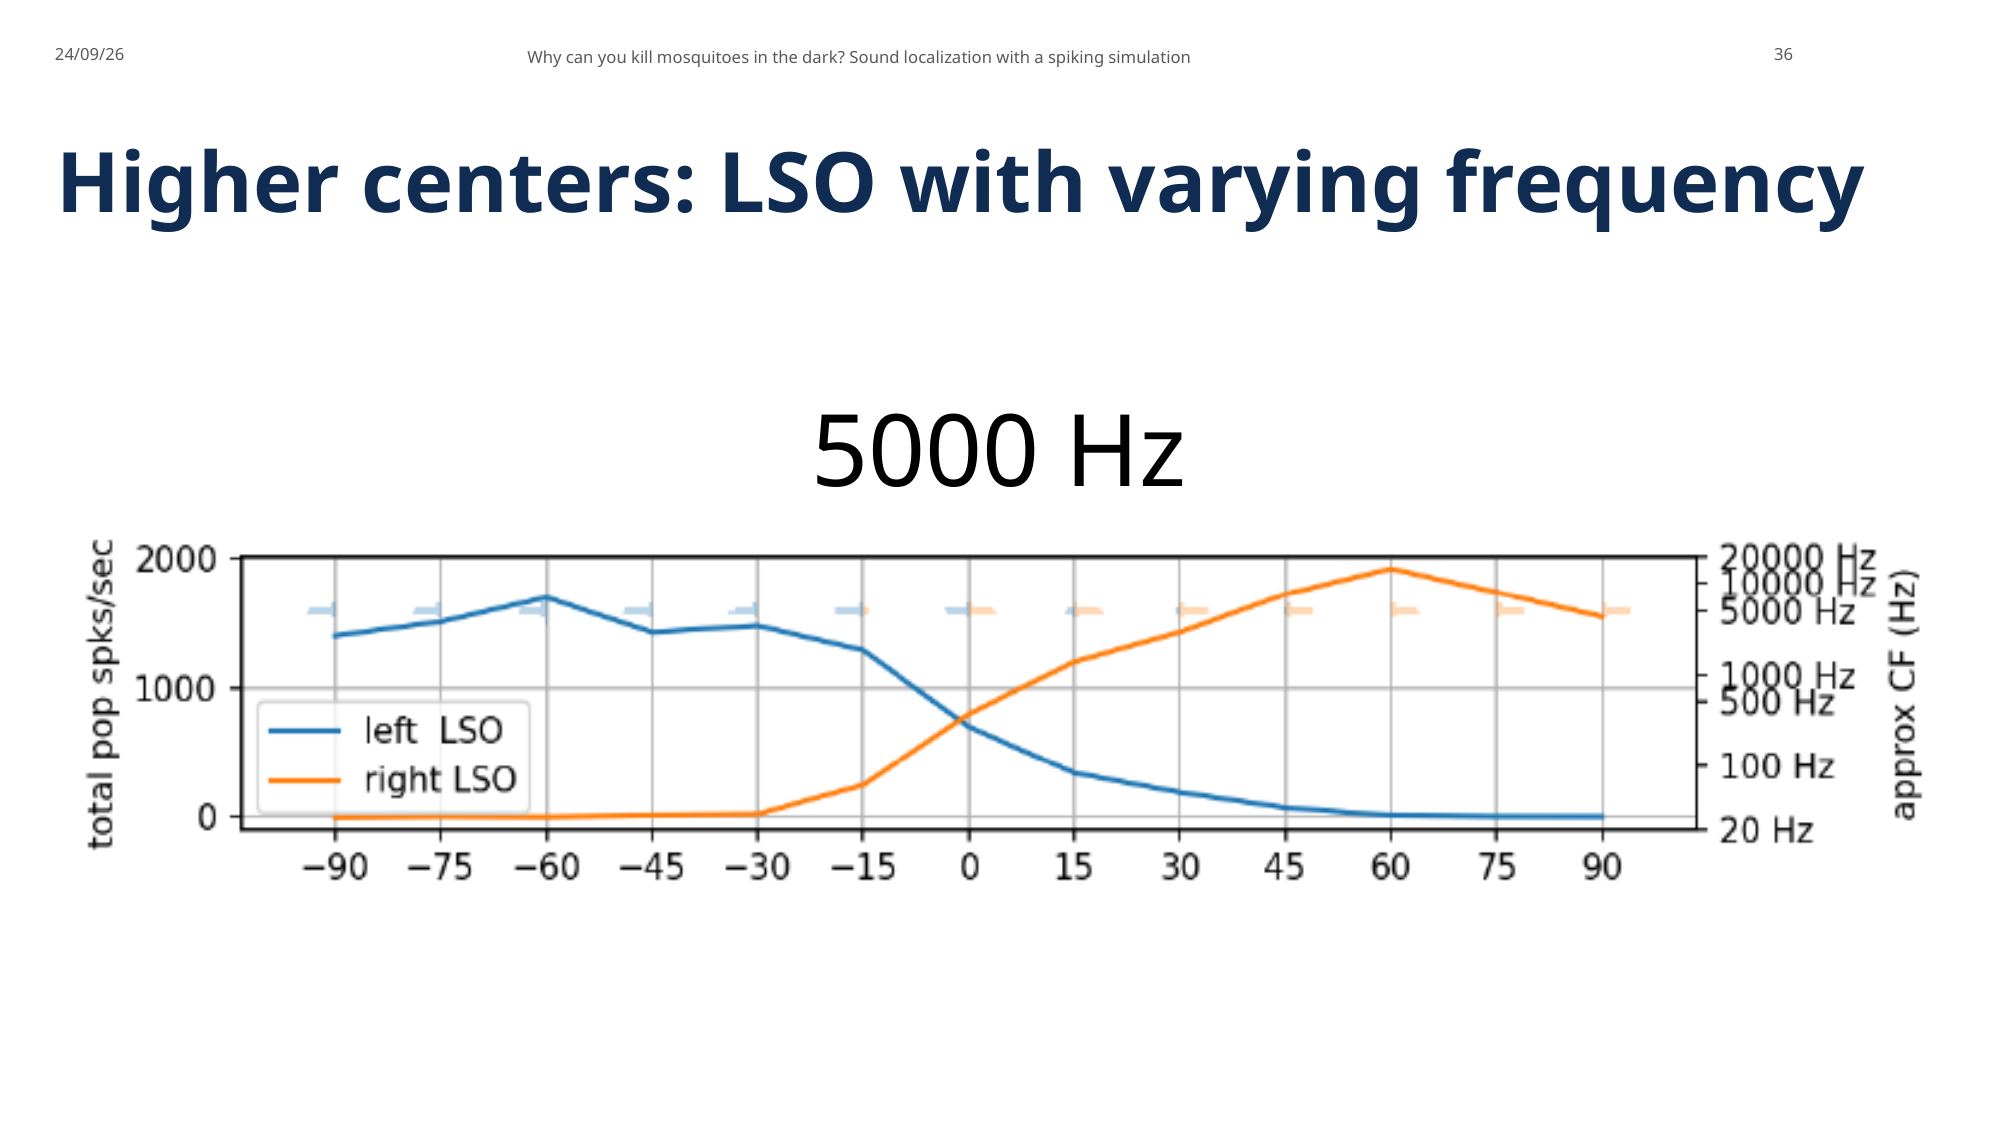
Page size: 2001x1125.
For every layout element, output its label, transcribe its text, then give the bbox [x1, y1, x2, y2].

text_box 5000 Hz [796, 379, 1232, 516]
title Higher centers: LSO with varying frequency [56, 129, 1972, 267]
slide_number [1774, 6, 1946, 67]
slide_number [54, 6, 446, 67]
footer Why can you kill mosquitoes in the dark? Sound localization with a spiking simulation [527, 6, 1203, 67]
picture [19, 515, 1959, 924]
